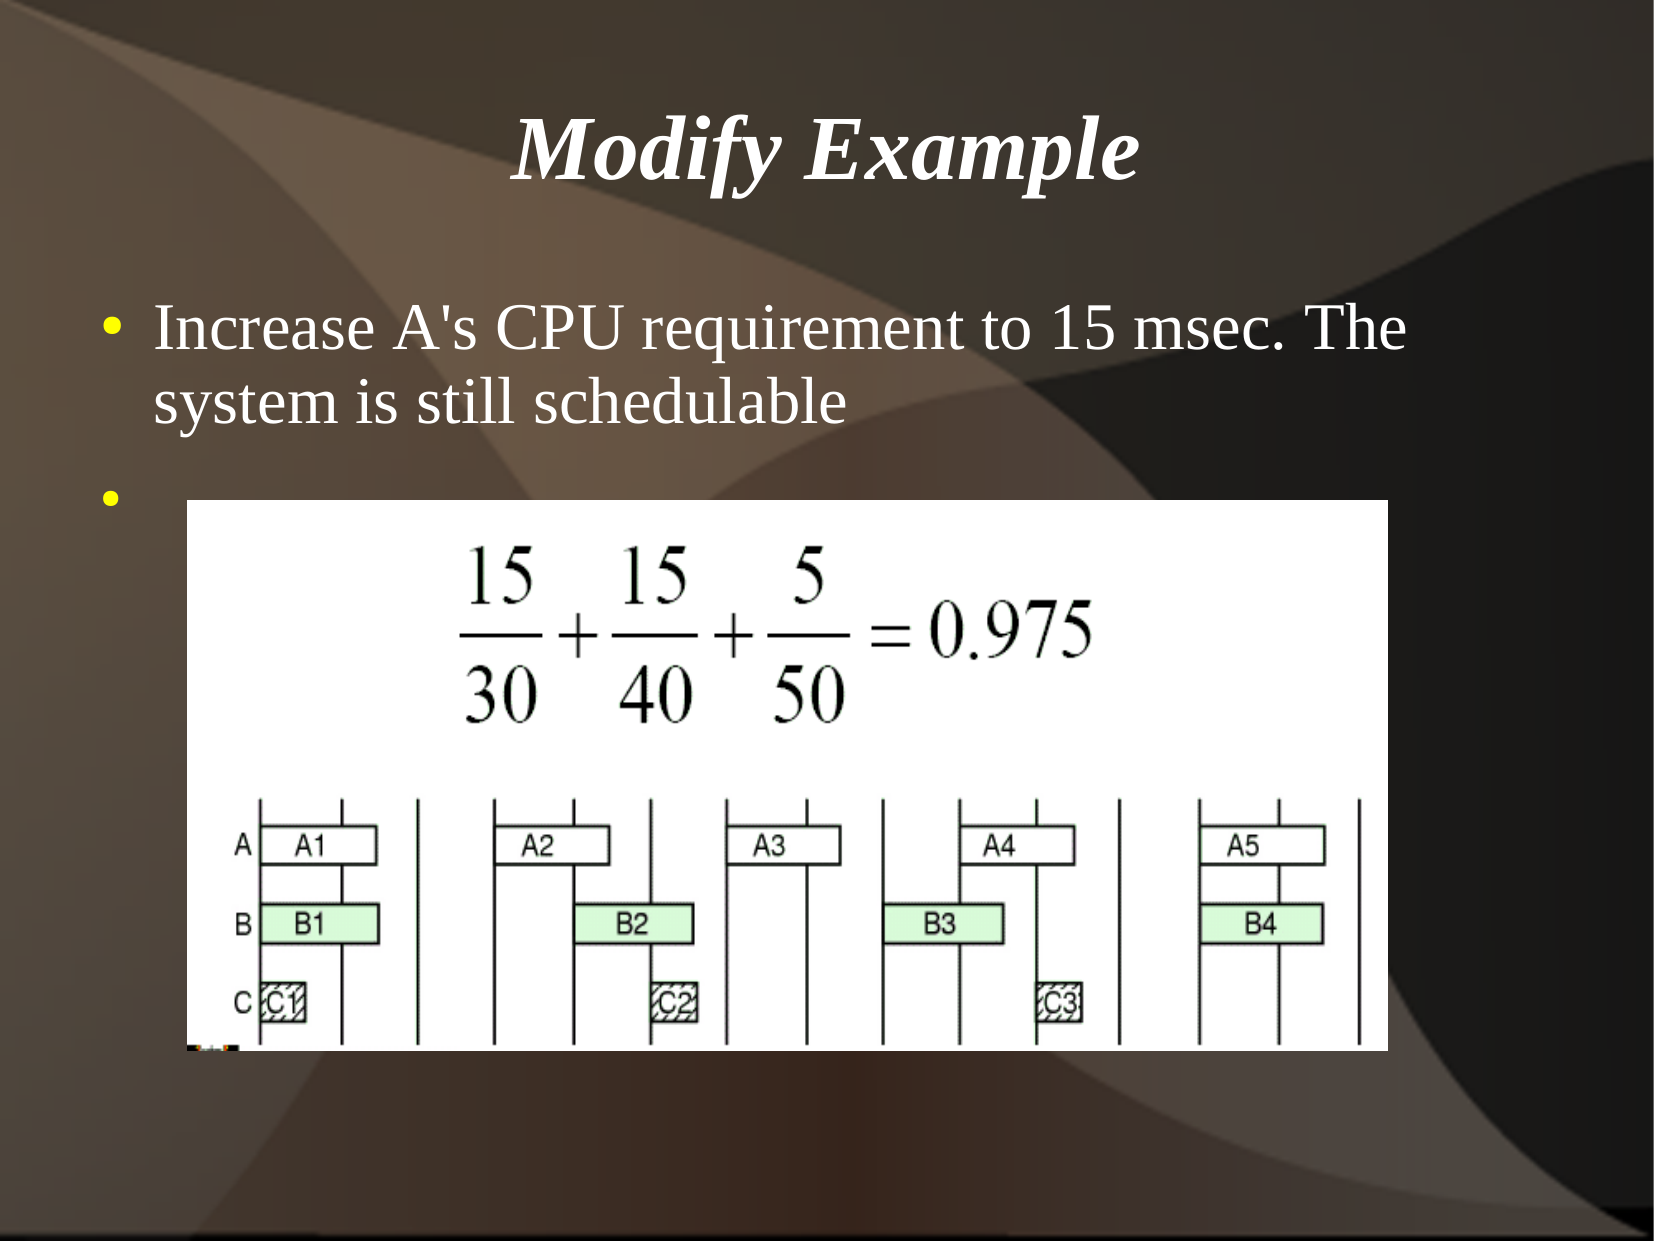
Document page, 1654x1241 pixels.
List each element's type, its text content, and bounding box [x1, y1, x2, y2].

title Modify Example [82, 56, 1571, 250]
picture [0, 0, 1654, 1241]
list Increase A's CPU requirement to 15 msec. The system is still schedulable [82, 290, 1571, 1094]
